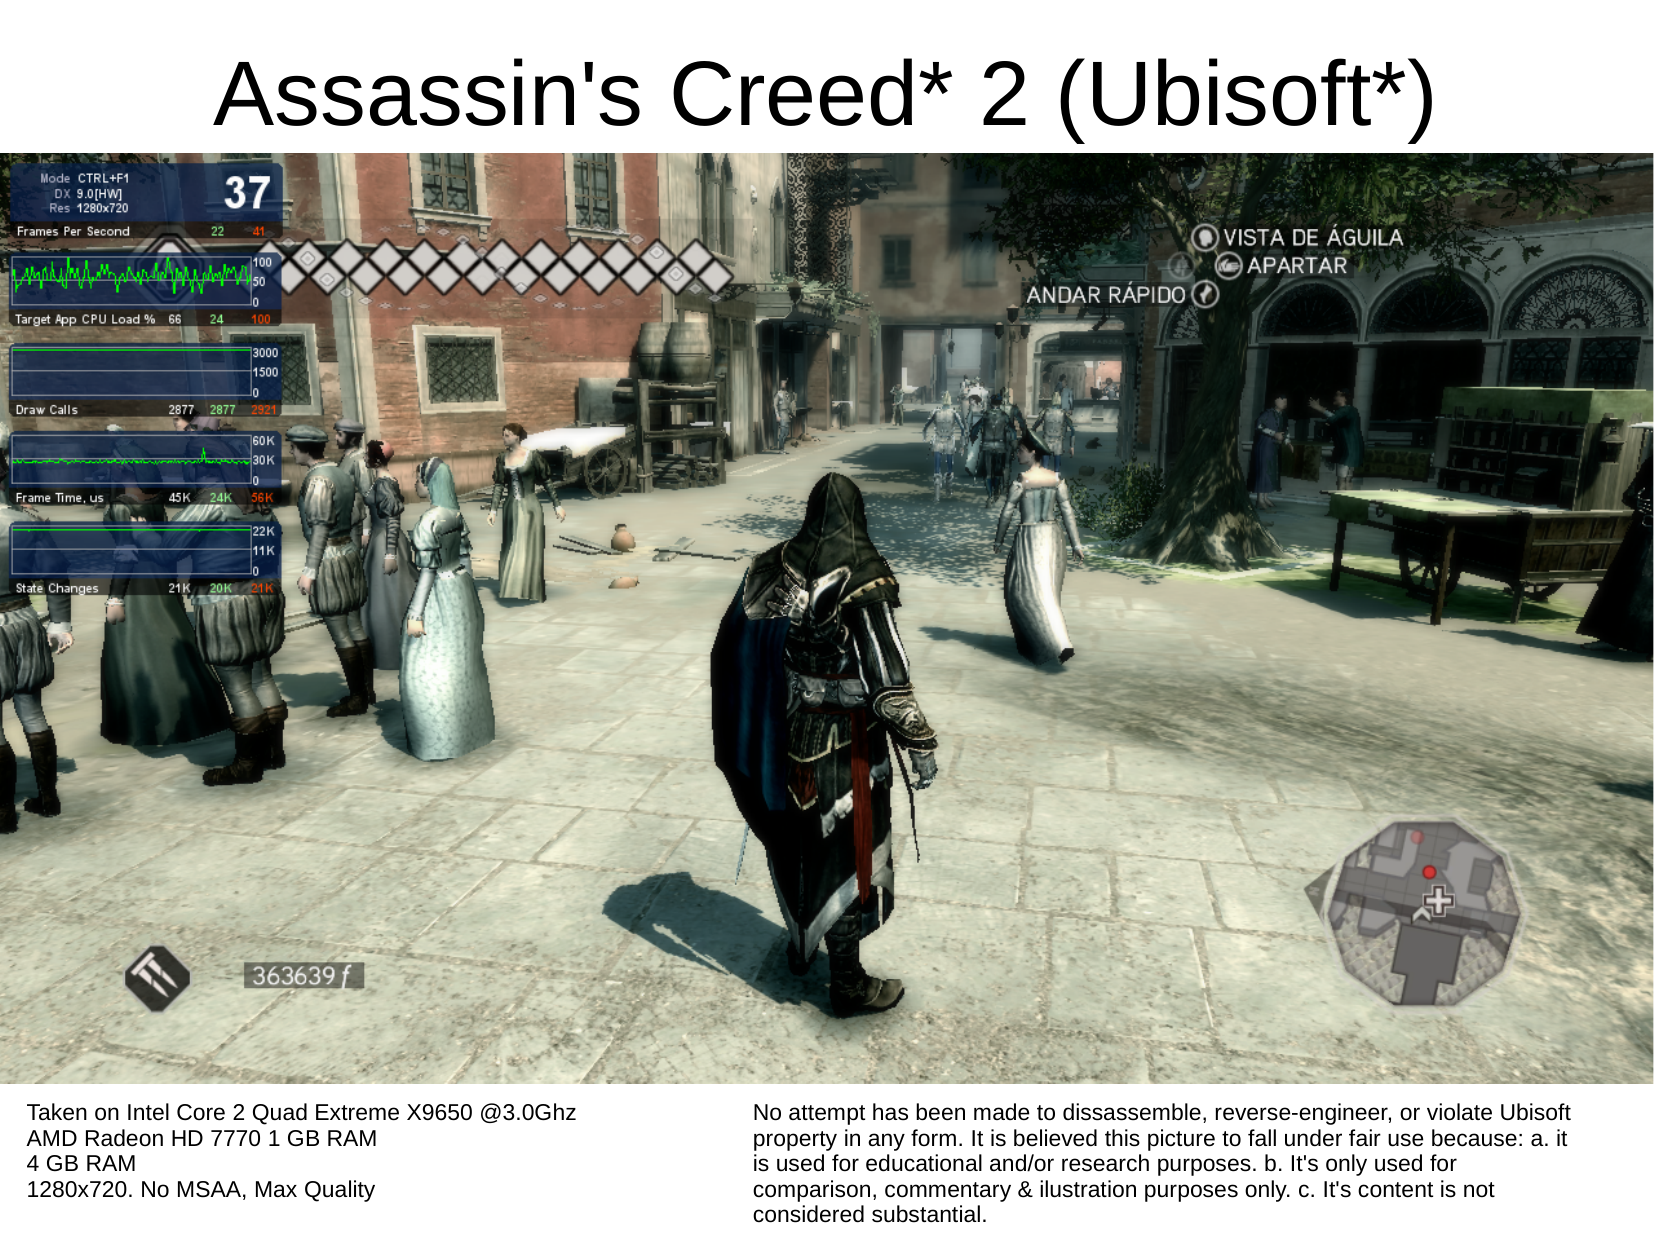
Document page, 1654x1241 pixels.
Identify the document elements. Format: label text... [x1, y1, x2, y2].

picture [0, 153, 1654, 1084]
text_box No attempt has been made to dissassemble, reverse-engineer, or violate Ubisoft property in any form. It is believed this picture to fall under fair use because: a. it is used for educational and/or research purposes. b. It's only used for comparison, commentary & ilustration purposes only. c. It's content is not considered substantial. [738, 1092, 1595, 1237]
text_box Taken on Intel Core 2 Quad Extreme X9650 @3.0Ghz AMD Radeon HD 7770 1 GB RAM 4 GB RAM 1280x720. No MSAA, Max Quality [11, 1092, 603, 1211]
title Assassin's Creed* 2 (Ubisoft*) [82, 0, 1571, 198]
